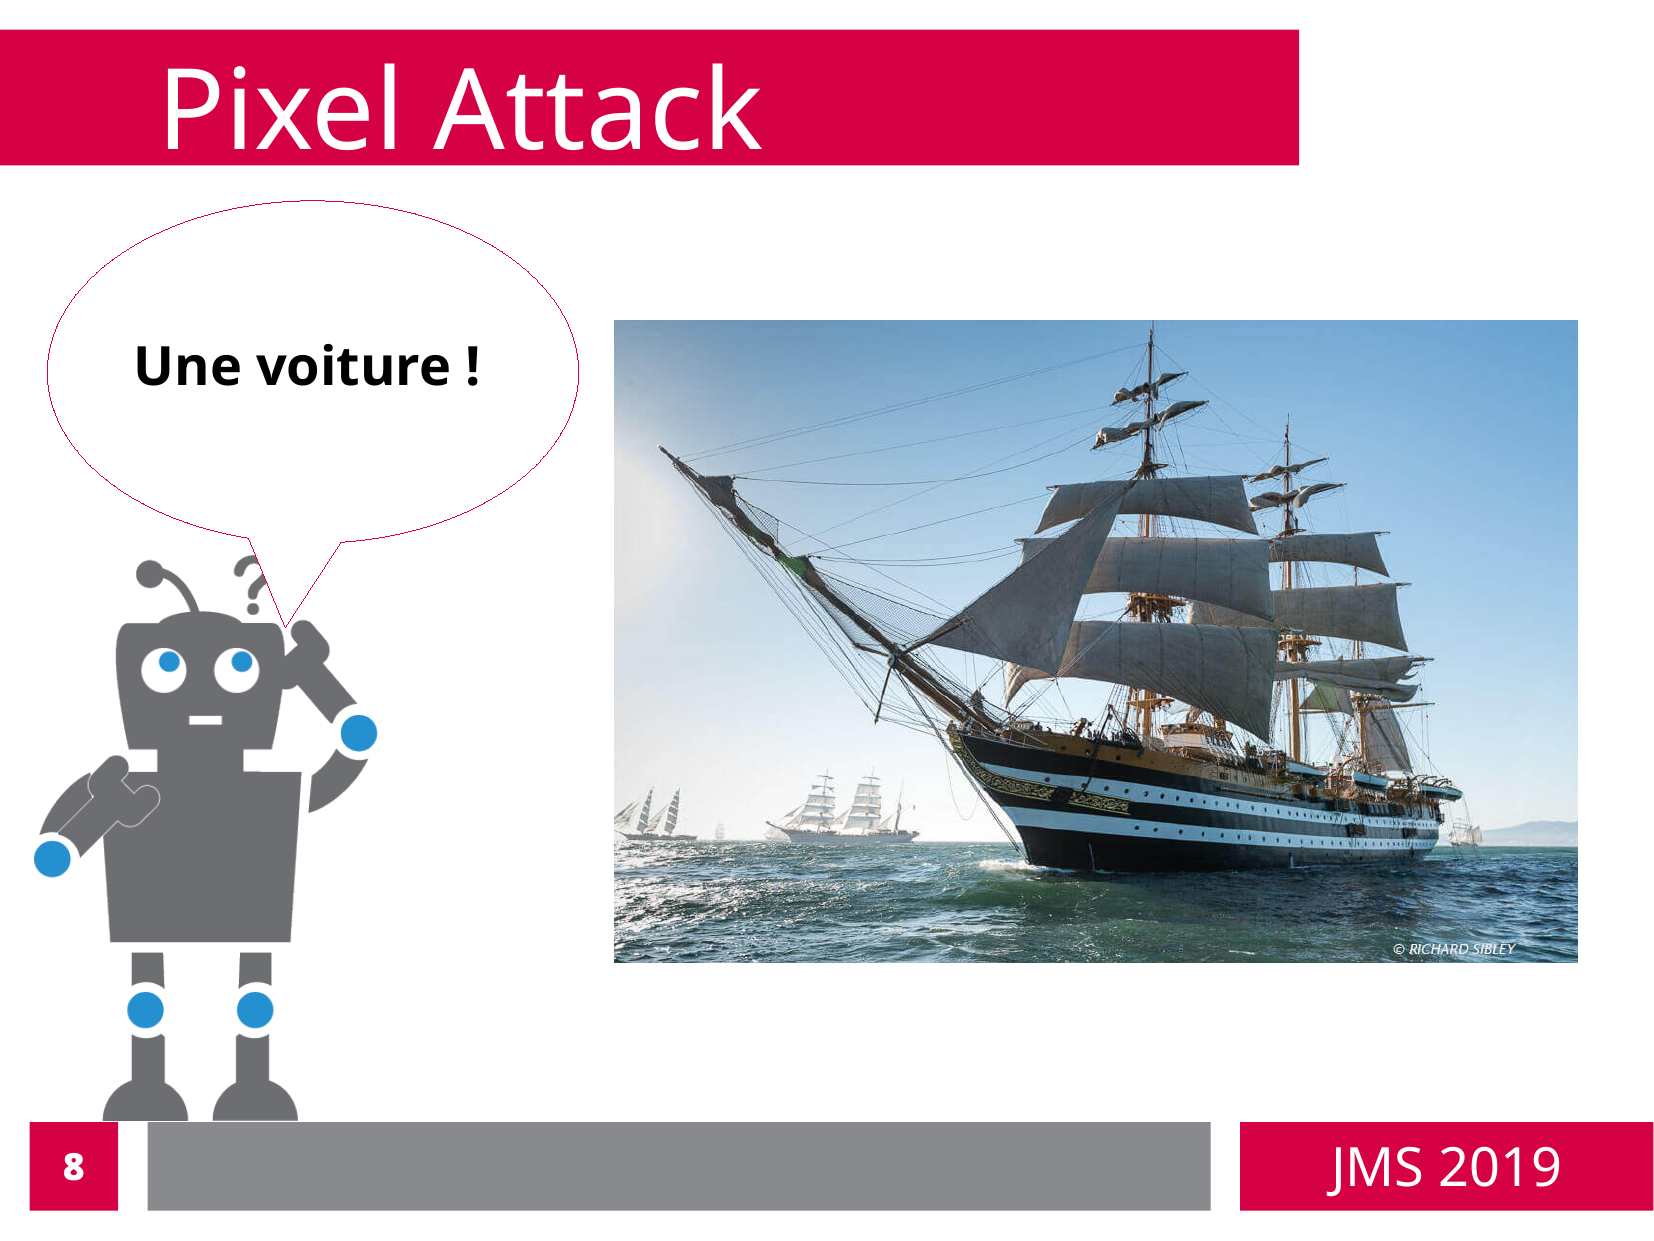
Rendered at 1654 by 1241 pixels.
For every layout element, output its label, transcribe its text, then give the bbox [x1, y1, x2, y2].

picture [614, 320, 1578, 963]
text_box Une voiture ! [77, 325, 538, 404]
title Pixel Attack [0, 29, 1229, 178]
picture [34, 555, 378, 1121]
text_box [47, 200, 579, 628]
